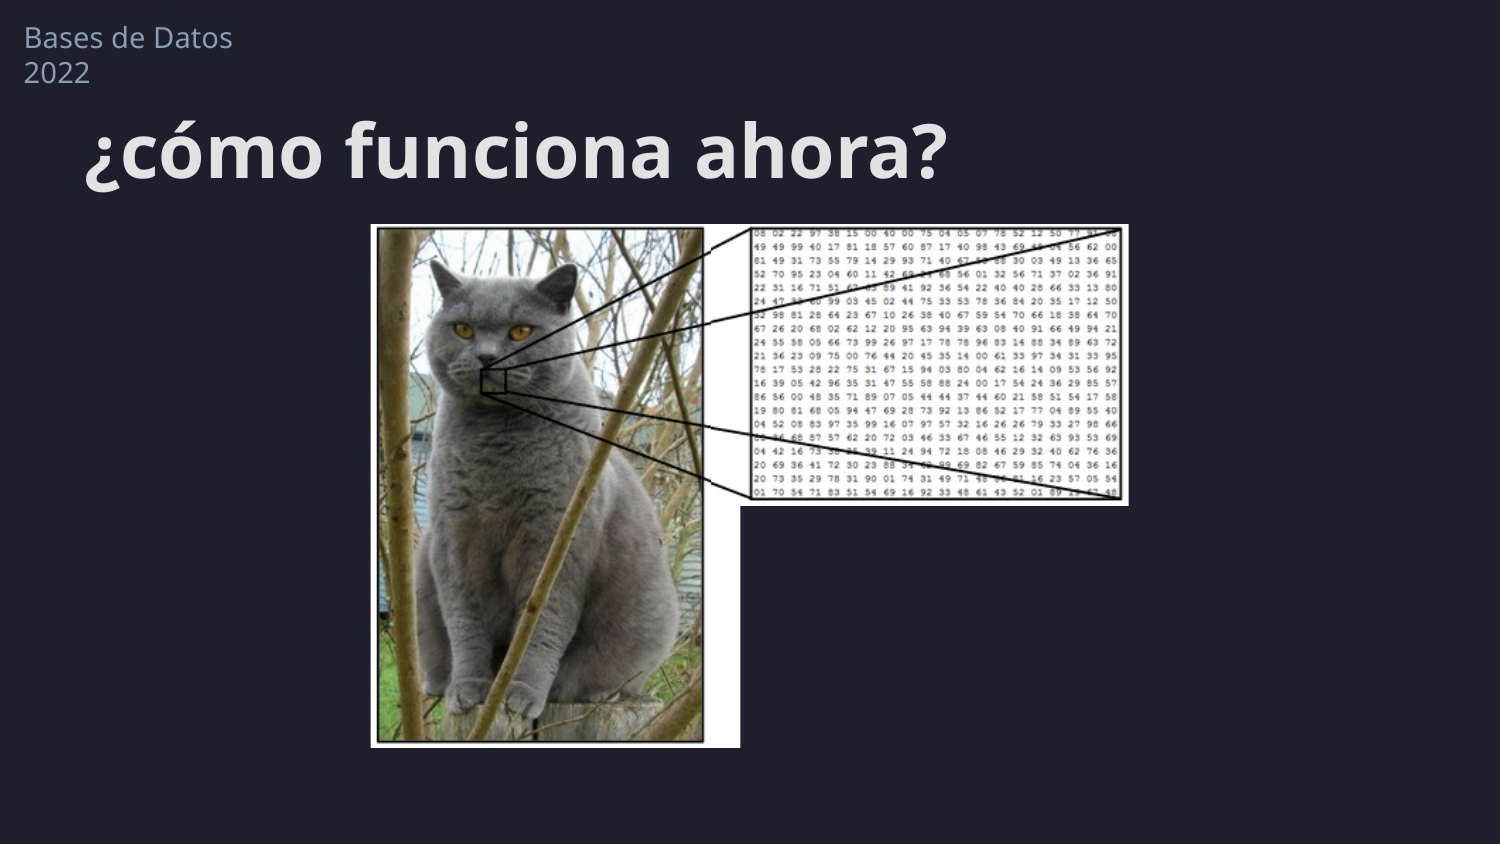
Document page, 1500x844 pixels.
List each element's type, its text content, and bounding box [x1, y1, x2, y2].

picture [370, 224, 1129, 748]
title ¿cómo funciona ahora? [69, 88, 1431, 342]
